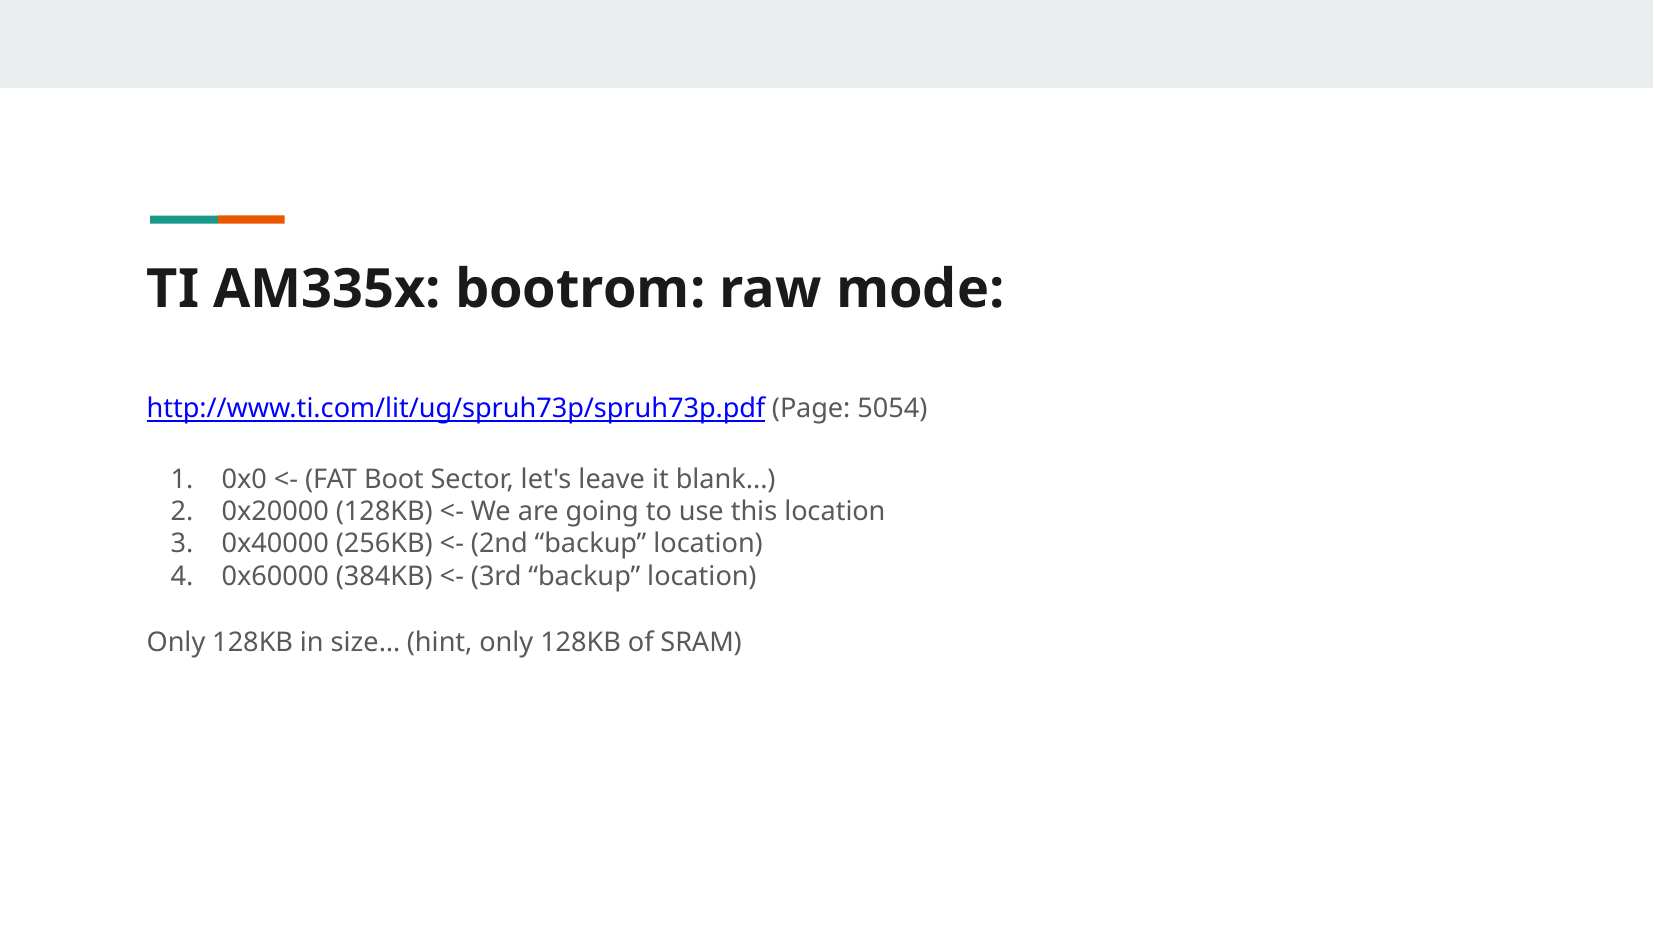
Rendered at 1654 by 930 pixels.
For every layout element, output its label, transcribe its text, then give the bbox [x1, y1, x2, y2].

text_box http://www.ti.com/lit/ug/spruh73p/spruh73p.pdf (Page: 5054) 0x0 <- (FAT Boot Sector, let's leave it blank...) 0x20000 (128KB) <- We are going to use this location 0x40000 (256KB) <- (2nd “backup” location) 0x60000 (384KB) <- (3rd “backup” location) Only 128KB in size… (hint, only 128KB of SRAM) [131, 375, 1522, 785]
text_box TI AM335x: bootrom: raw mode: [131, 238, 1522, 336]
